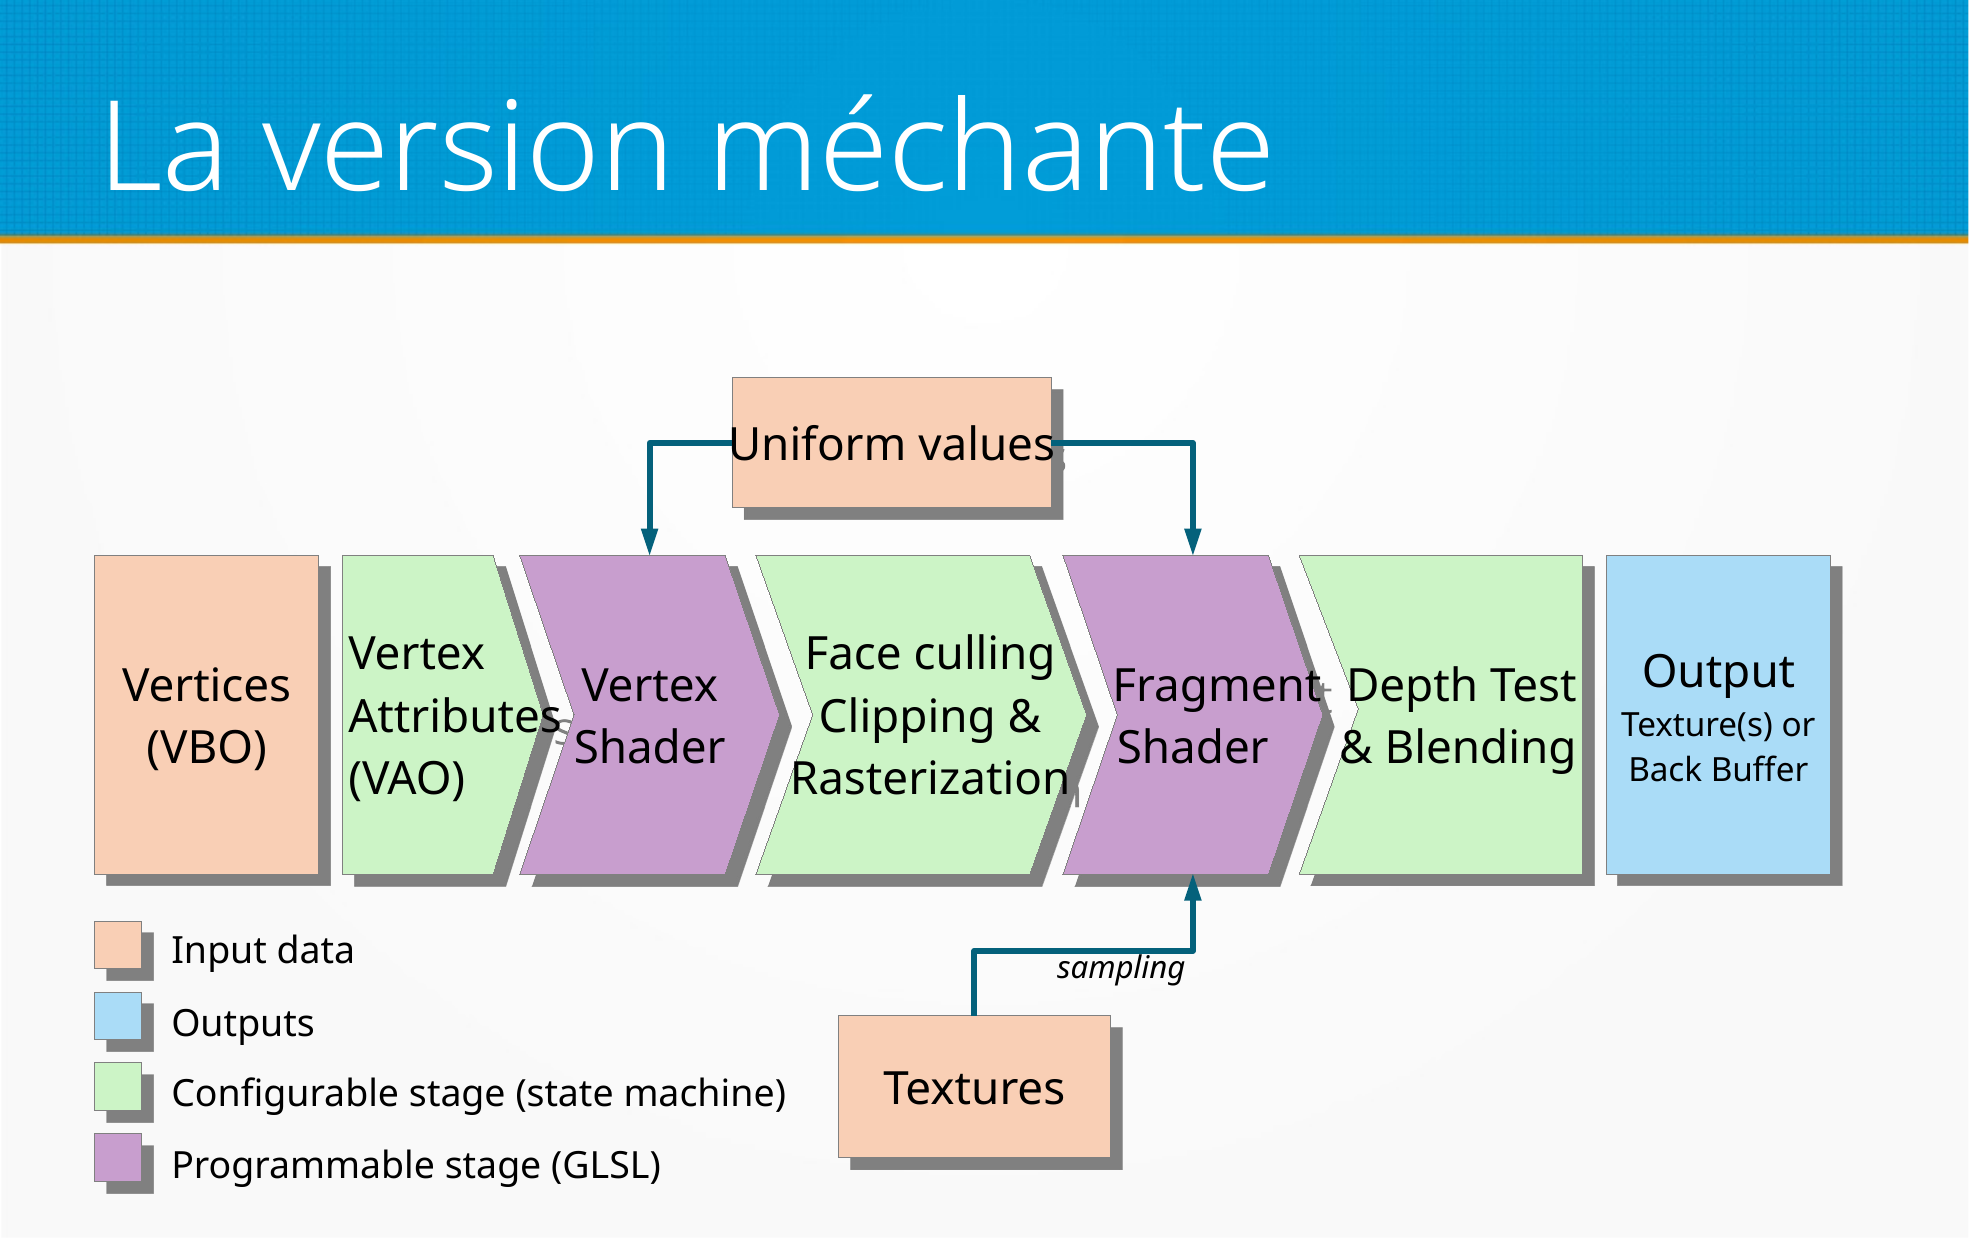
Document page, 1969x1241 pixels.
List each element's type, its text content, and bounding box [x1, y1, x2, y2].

text_box Fragment Shader [1062, 555, 1323, 875]
text_box Vertex Shader [519, 555, 780, 875]
text_box Output Texture(s) or Back Buffer [1606, 555, 1831, 875]
text_box Vertices (VBO) [94, 555, 319, 875]
text_box sampling [1051, 940, 1206, 993]
text_box Outputs [165, 992, 328, 1051]
text_box Textures [838, 1015, 1111, 1158]
text_box [94, 1062, 142, 1111]
text_box Depth Test & Blending [1299, 555, 1583, 875]
text_box Input data [165, 919, 371, 979]
text_box Configurable stage (state machine) [165, 1062, 843, 1122]
picture [0, 233, 1969, 1241]
text_box [94, 1133, 142, 1182]
text_box Depth Test & Blending [1355, 672, 1372, 697]
text_box Uniform values [732, 377, 1052, 508]
text_box Vertex Attributes (VAO) [342, 555, 543, 875]
text_box Programmable stage (GLSL) [165, 1134, 705, 1193]
text_box [94, 921, 142, 969]
text_box Face culling Clipping & Rasterization [755, 555, 1087, 875]
text_box [94, 992, 142, 1040]
title La version méchante [98, 19, 1870, 227]
